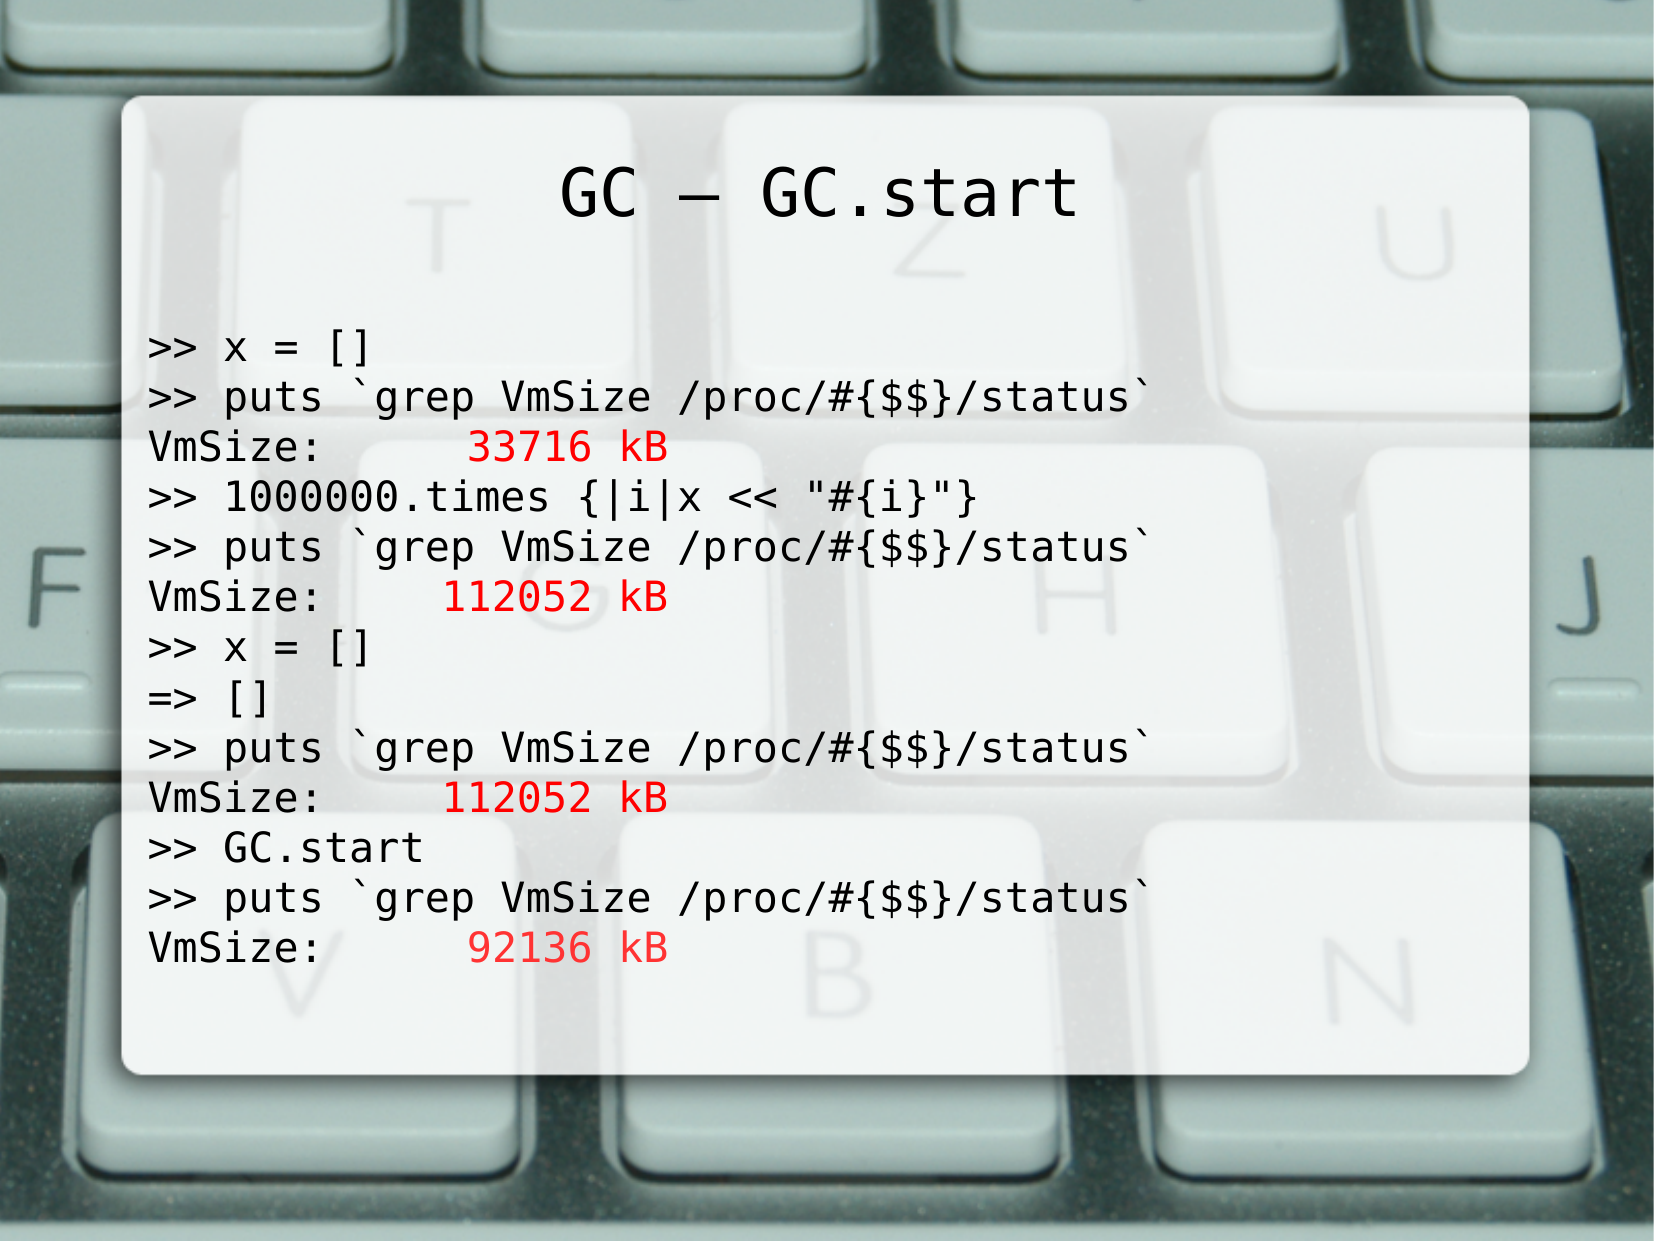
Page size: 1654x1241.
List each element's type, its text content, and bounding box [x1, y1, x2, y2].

list >> x = [] >> puts `grep VmSize /proc/#{$$}/status` VmSize: 33716 kB >> 1000000.times {|i|x << "#{i}"} >> puts `grep VmSize /proc/#{$$}/status` VmSize: 112052 kB >> x = [] => [] >> puts `grep VmSize /proc/#{$$}/status` VmSize: 112052 kB >> GC.start >> puts `grep VmSize /proc/#{$$}/status` VmSize: 92136 kB [147, 315, 1506, 1066]
title GC – GC.start [135, 117, 1506, 271]
picture [0, 0, 1654, 1241]
